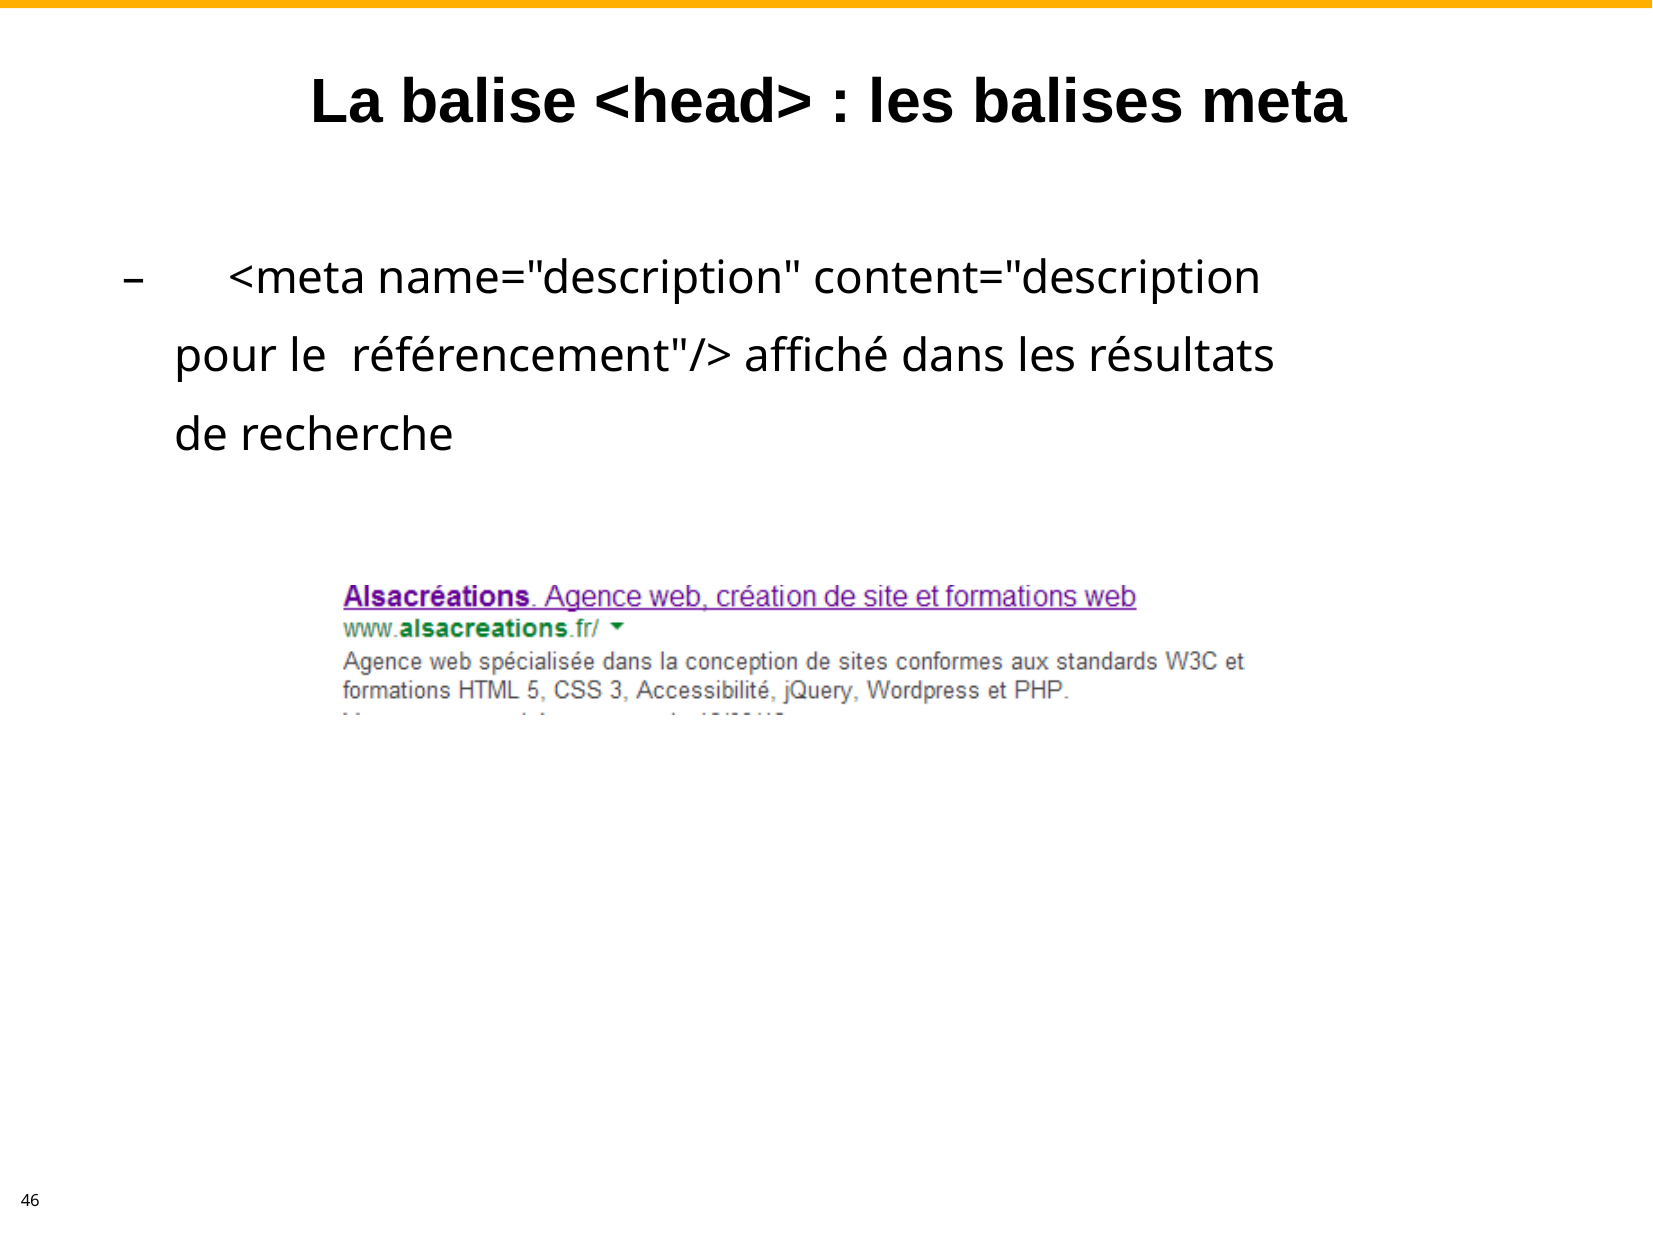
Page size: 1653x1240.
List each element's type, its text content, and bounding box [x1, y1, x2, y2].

text_box La balise <head> : les balises meta [308, 58, 1352, 136]
picture [342, 585, 1245, 715]
text_box <numéro> [14, 1189, 46, 1213]
text_box – <meta name="description" content="description pour le référencement"/> affiché dans les résultats de recherche [120, 221, 1325, 460]
